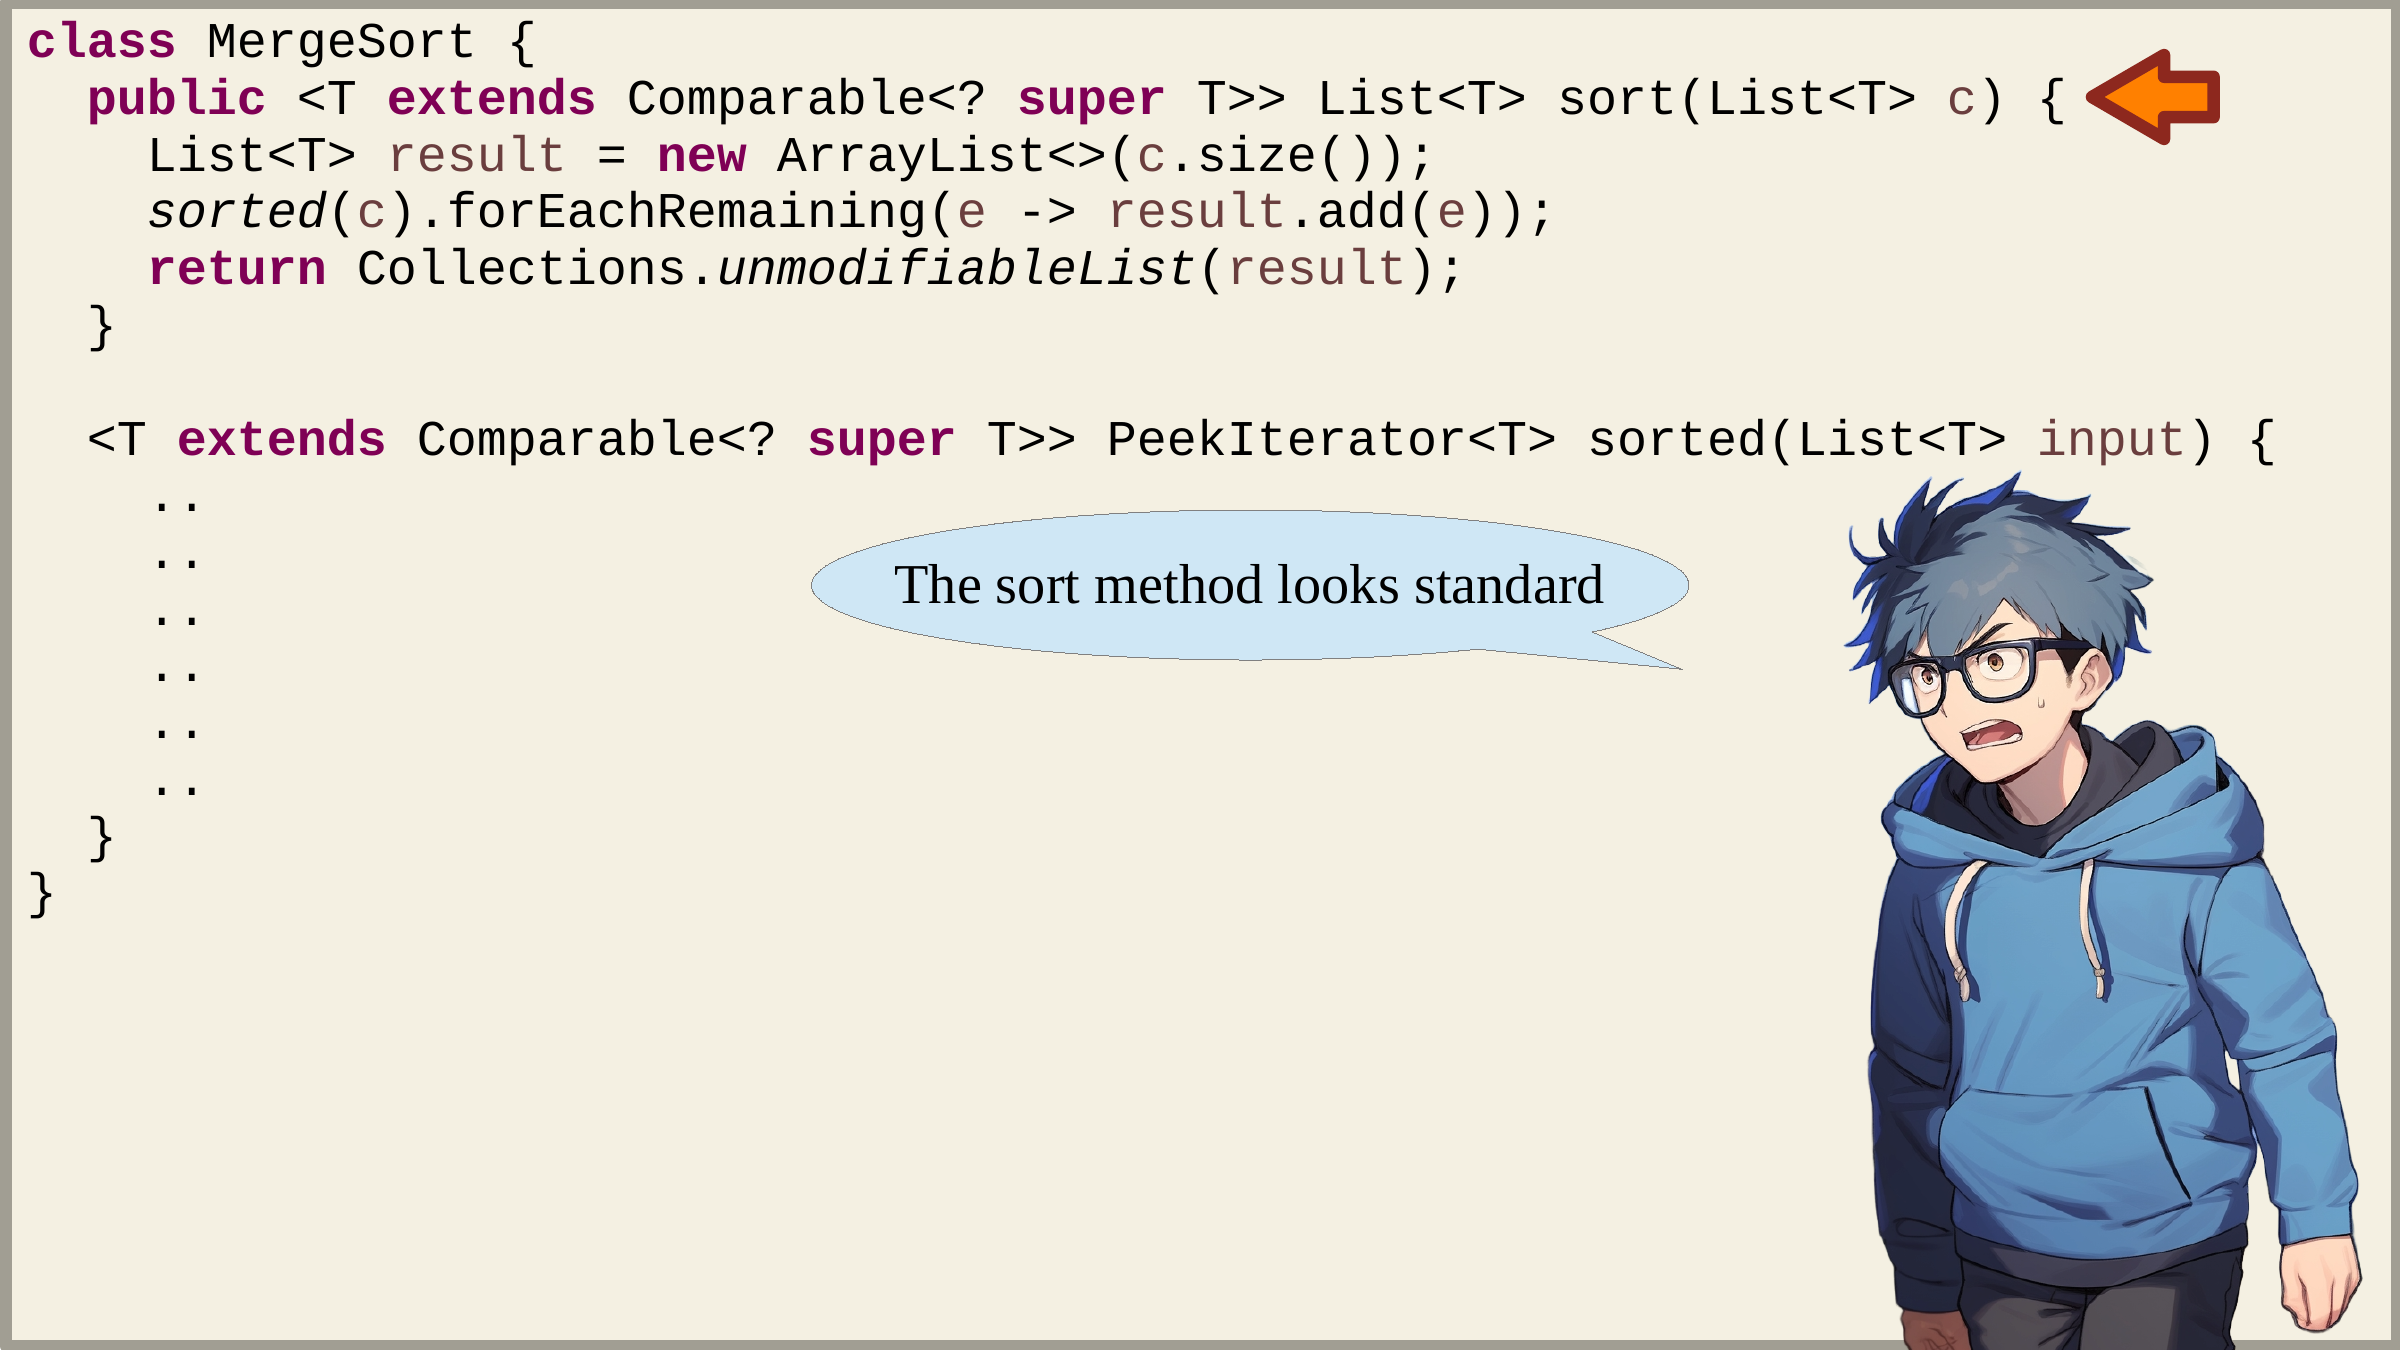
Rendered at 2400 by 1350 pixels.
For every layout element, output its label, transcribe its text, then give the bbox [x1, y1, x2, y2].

picture [1778, 447, 2400, 1350]
text_box The sort method looks standard [811, 510, 1689, 670]
text_box class MergeSort { public <T extends Comparable<? super T>> List<T> sort(List<T> c) { List<T> result = new ArrayList<>(c.size()); sorted(c).forEachRemaining(e -> result.add(e)); return Collections.unmodifiableList(result); } <T extends Comparable<? super T>> PeekIterator<T> sorted(List<T> input) { .. .. .. .. .. .. } } [5, 2, 2398, 1346]
text_box [2091, 55, 2214, 139]
